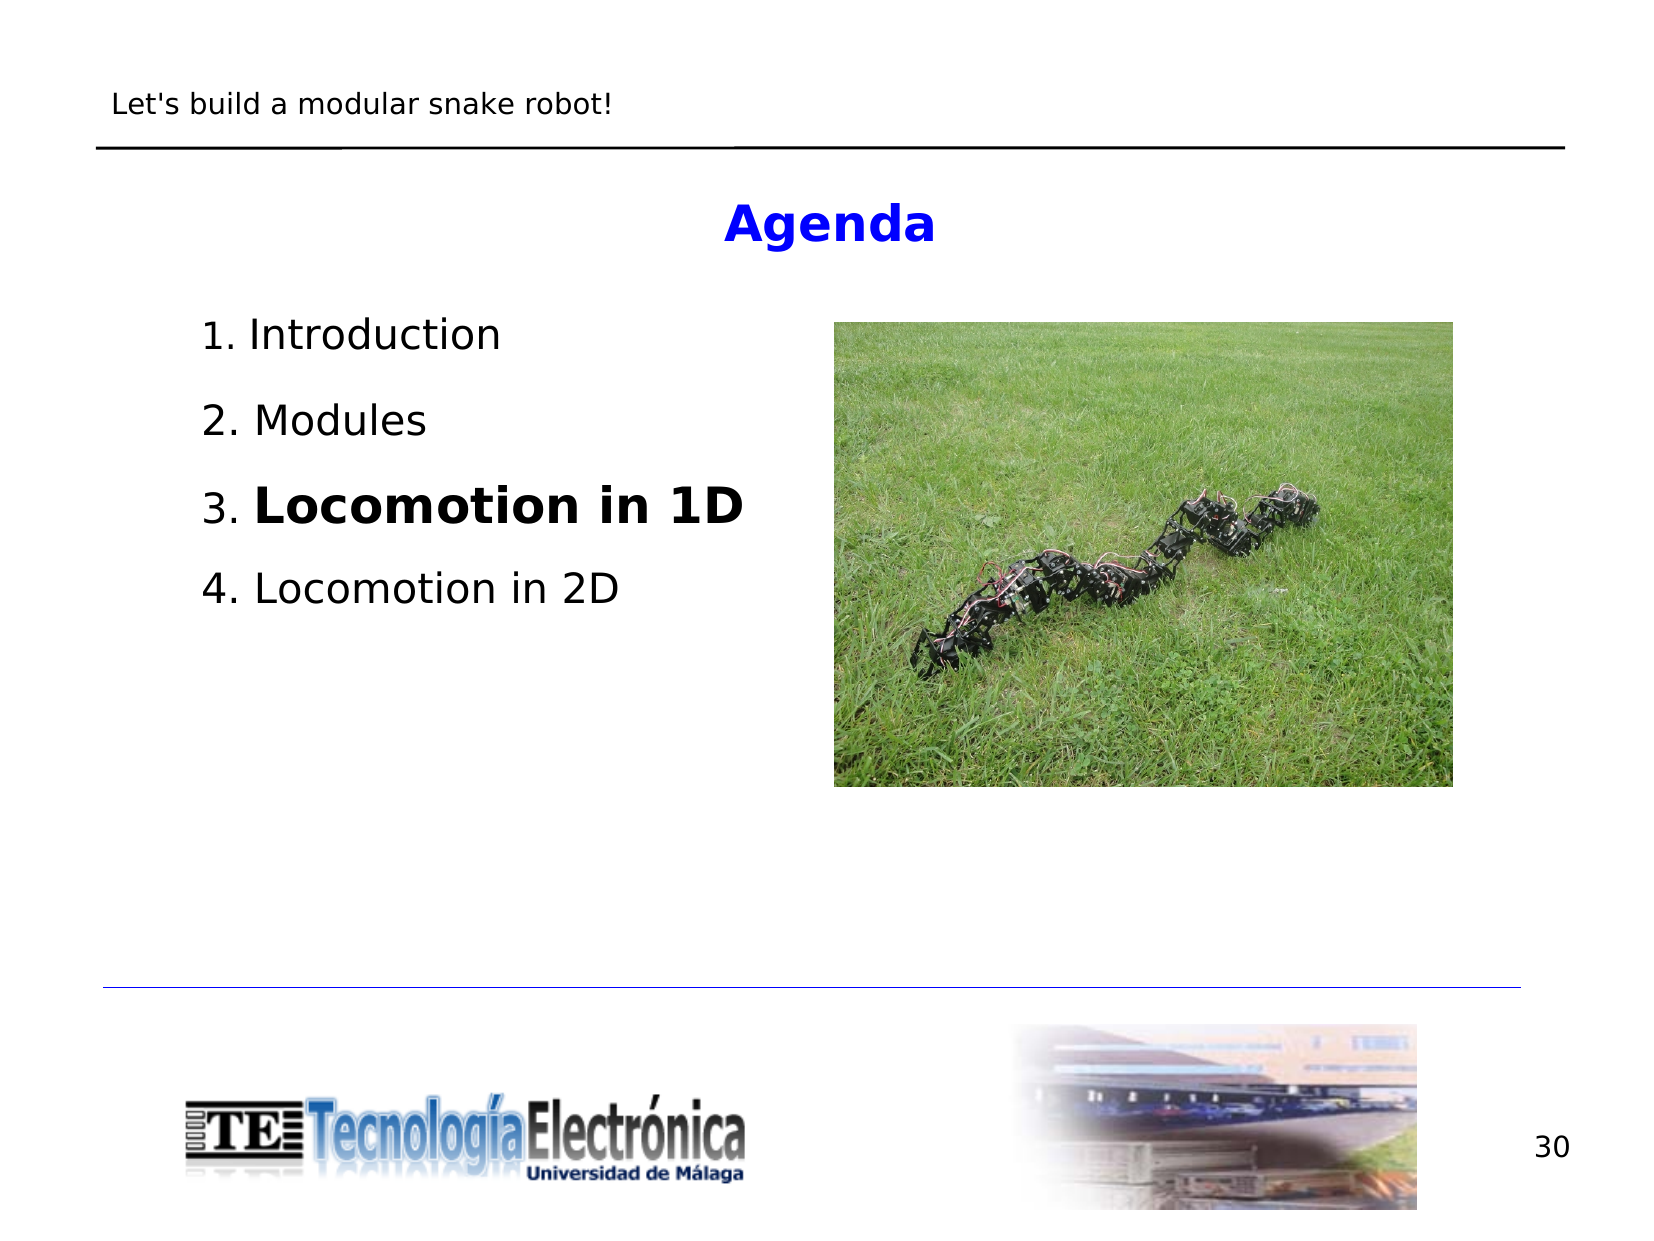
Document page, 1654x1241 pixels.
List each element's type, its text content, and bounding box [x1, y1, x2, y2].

picture [173, 1024, 1417, 1210]
picture [834, 322, 1453, 787]
text_box Introduction Modules Locomotion in 1D Locomotion in 2D [186, 303, 761, 621]
text_box Let's build a modular snake robot! [96, 79, 630, 129]
text_box Agenda [709, 187, 953, 261]
